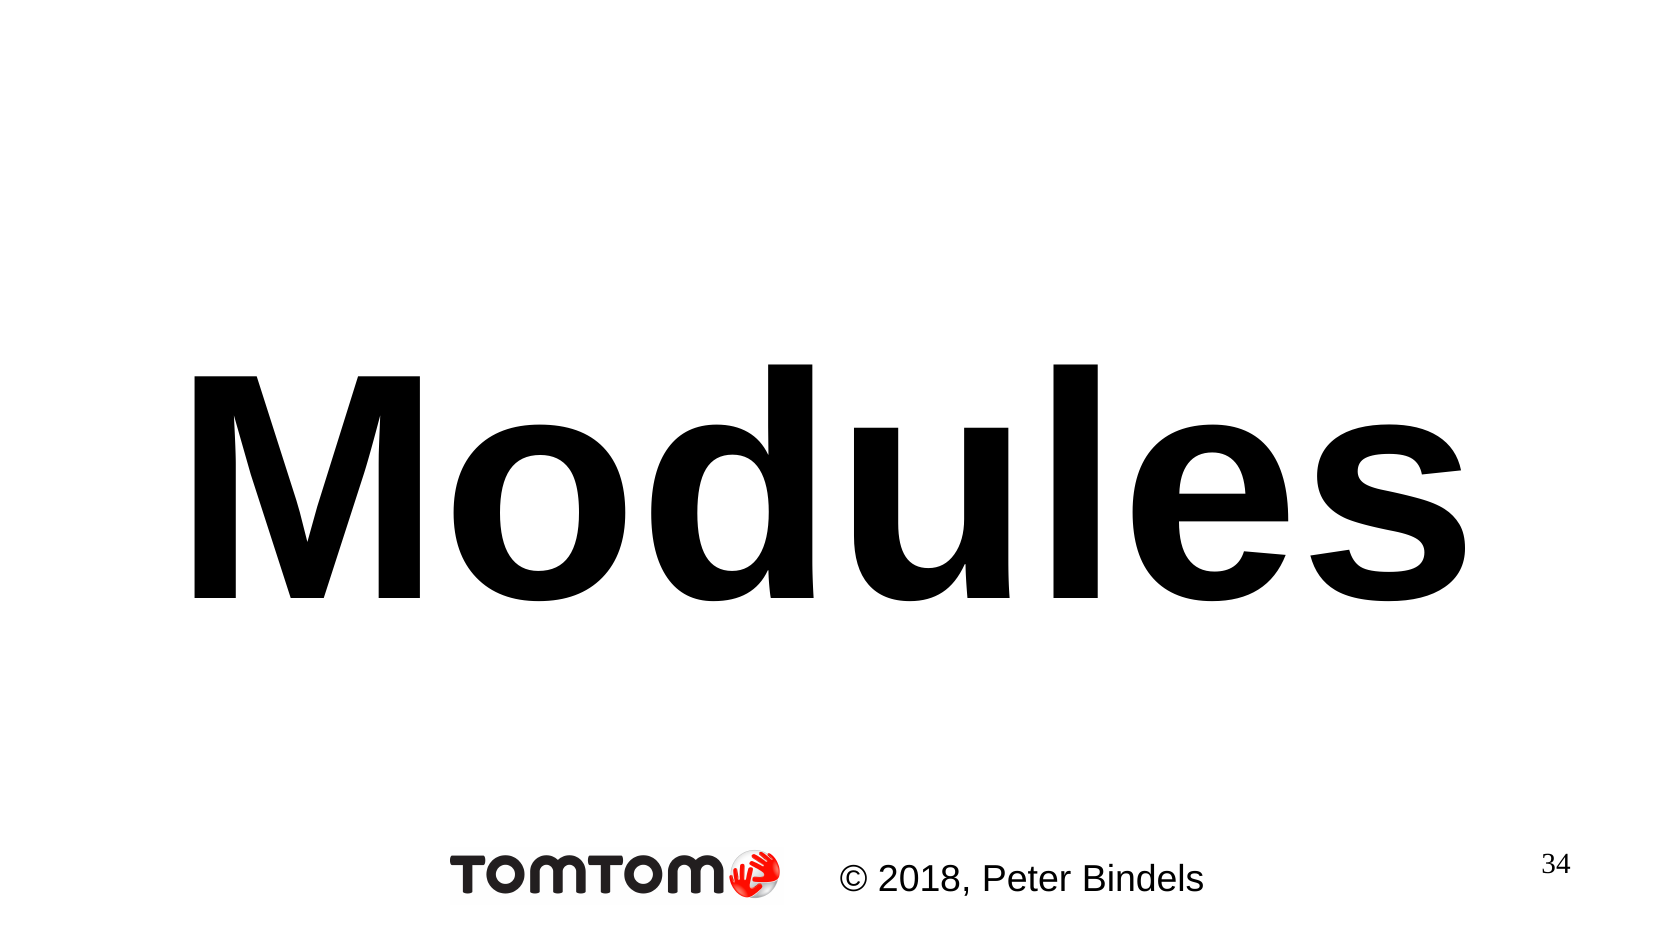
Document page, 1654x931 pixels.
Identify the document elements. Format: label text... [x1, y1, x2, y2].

picture [450, 847, 784, 905]
list Modules [82, 217, 1571, 758]
